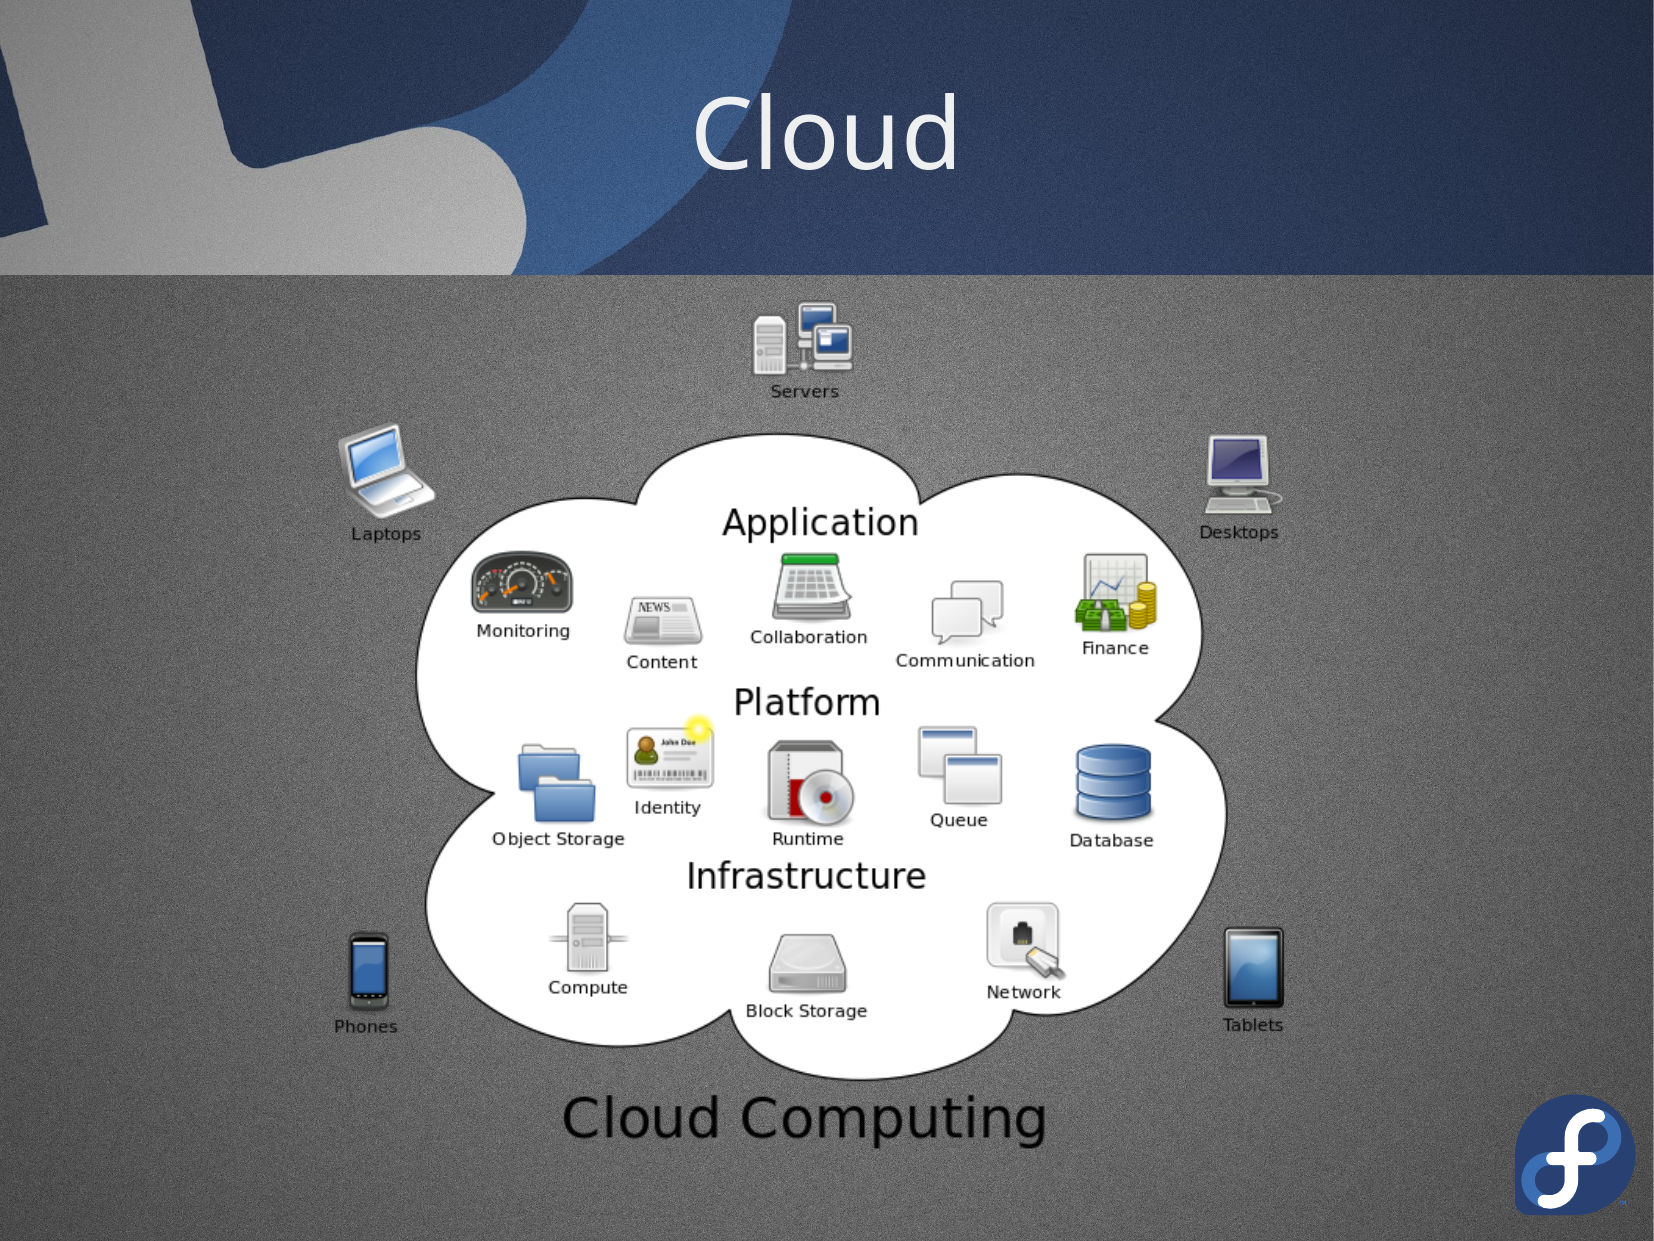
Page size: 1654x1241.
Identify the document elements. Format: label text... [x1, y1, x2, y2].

picture [0, 0, 1654, 1241]
text_box Cloud [88, 29, 1565, 237]
